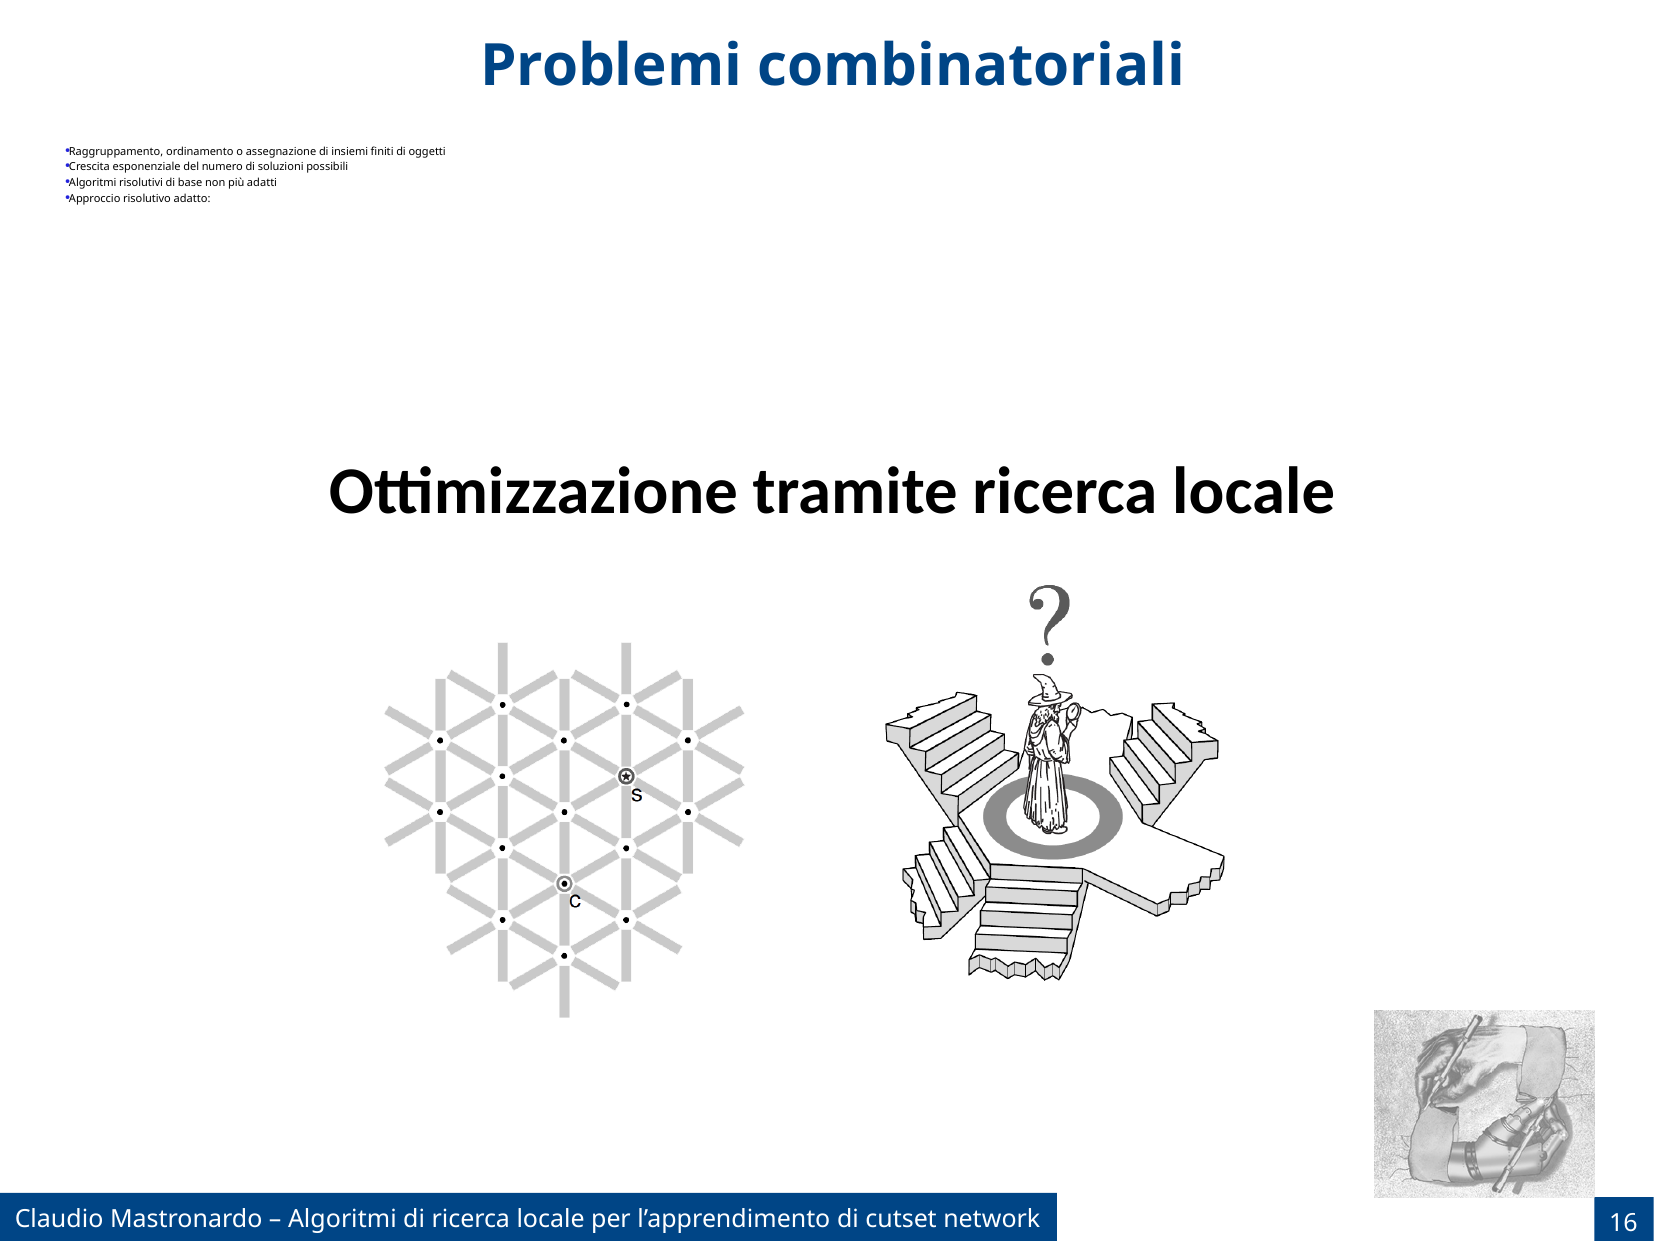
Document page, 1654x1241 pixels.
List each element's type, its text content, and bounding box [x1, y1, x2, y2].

text_box Ottimizzazione tramite ricerca locale [308, 439, 1357, 536]
list Raggruppamento, ordinamento o assegnazione di insiemi finiti di oggetti Crescita esponenziale del numero di soluzioni possibili Algoritmi risolutivi di base non più adatti Approccio risolutivo adatto: [64, 144, 1601, 205]
title Problemi combinatoriali [41, 17, 1625, 107]
chart [383, 585, 1225, 1018]
